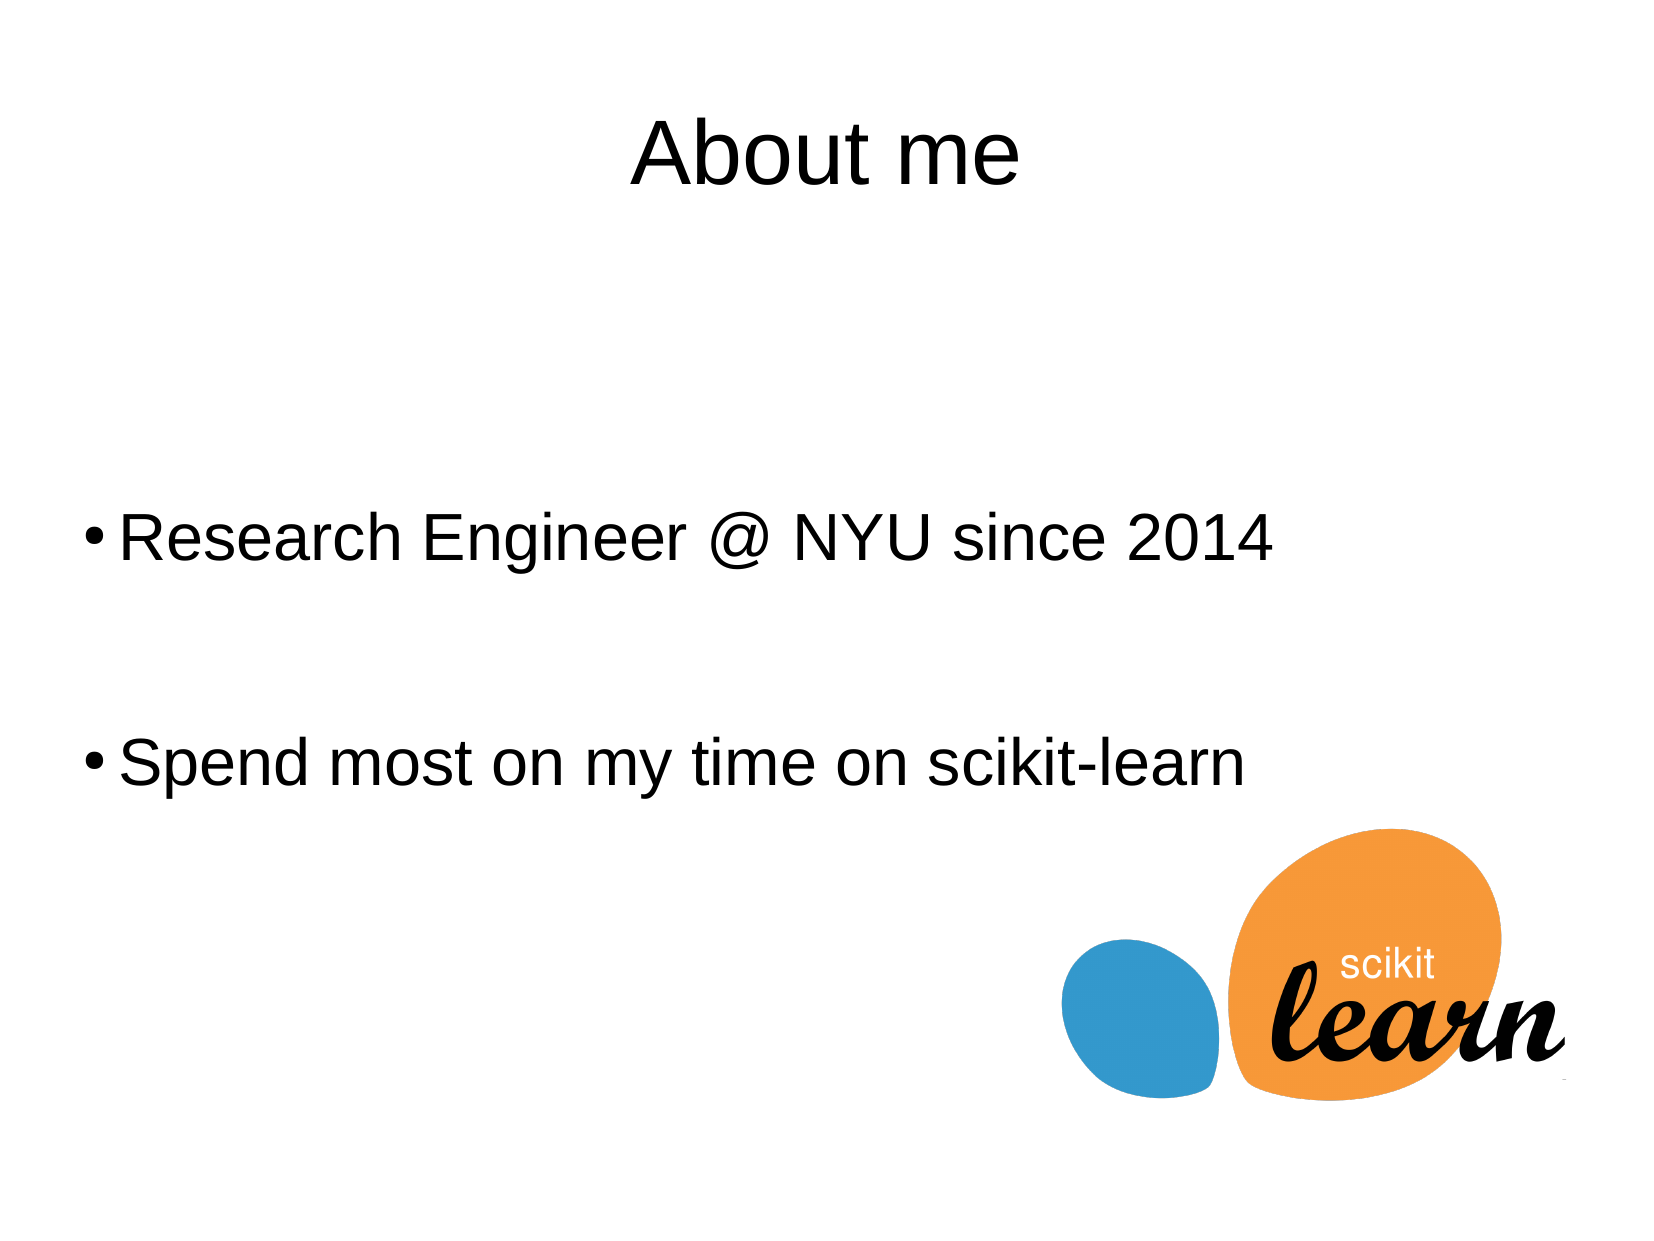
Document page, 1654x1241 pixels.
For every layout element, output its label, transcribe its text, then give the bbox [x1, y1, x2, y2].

picture [1050, 764, 1576, 1117]
subtitle Research Engineer @ NYU since 2014 Spend most on my time on scikit-learn [82, 290, 1571, 1010]
title About me [82, 49, 1571, 257]
